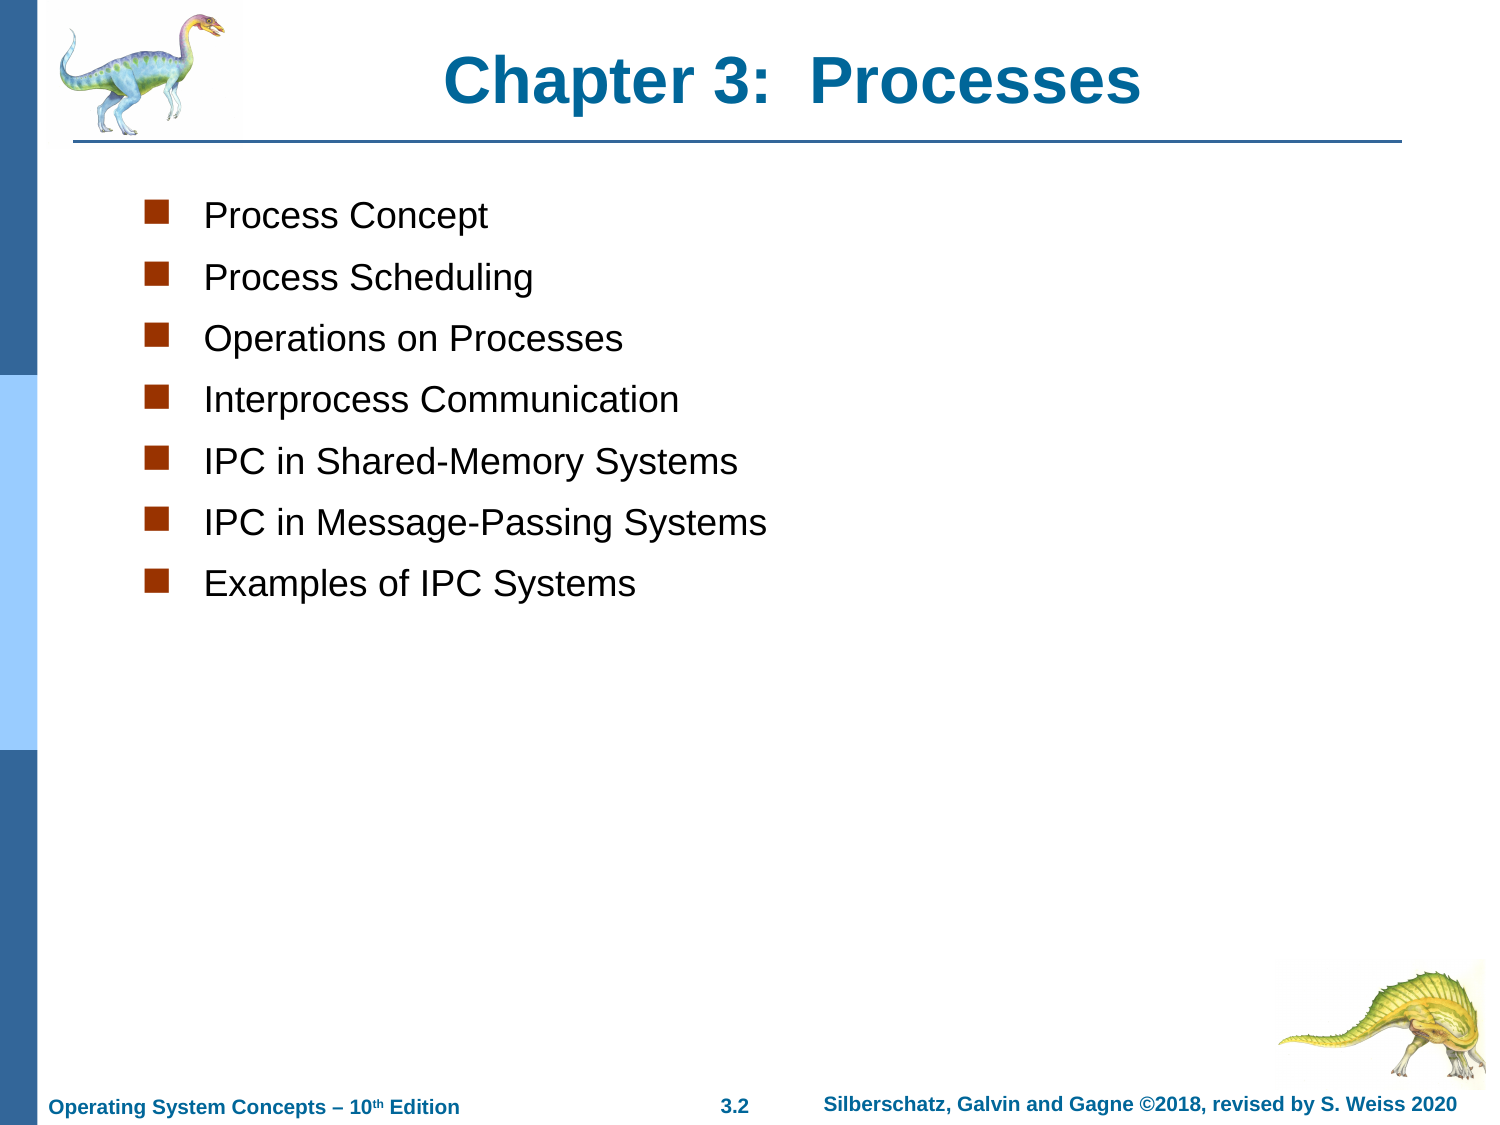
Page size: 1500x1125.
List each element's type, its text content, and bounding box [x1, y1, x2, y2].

picture [1275, 959, 1486, 1090]
list Process Concept Process Scheduling Operations on Processes Interprocess Communication IPC in Shared-Memory Systems IPC in Message-Passing Systems Examples of IPC Systems [132, 183, 1342, 811]
title Chapter 3: Processes [269, 29, 1317, 125]
picture [46, 0, 243, 149]
picture [1140, 1096, 1148, 1101]
